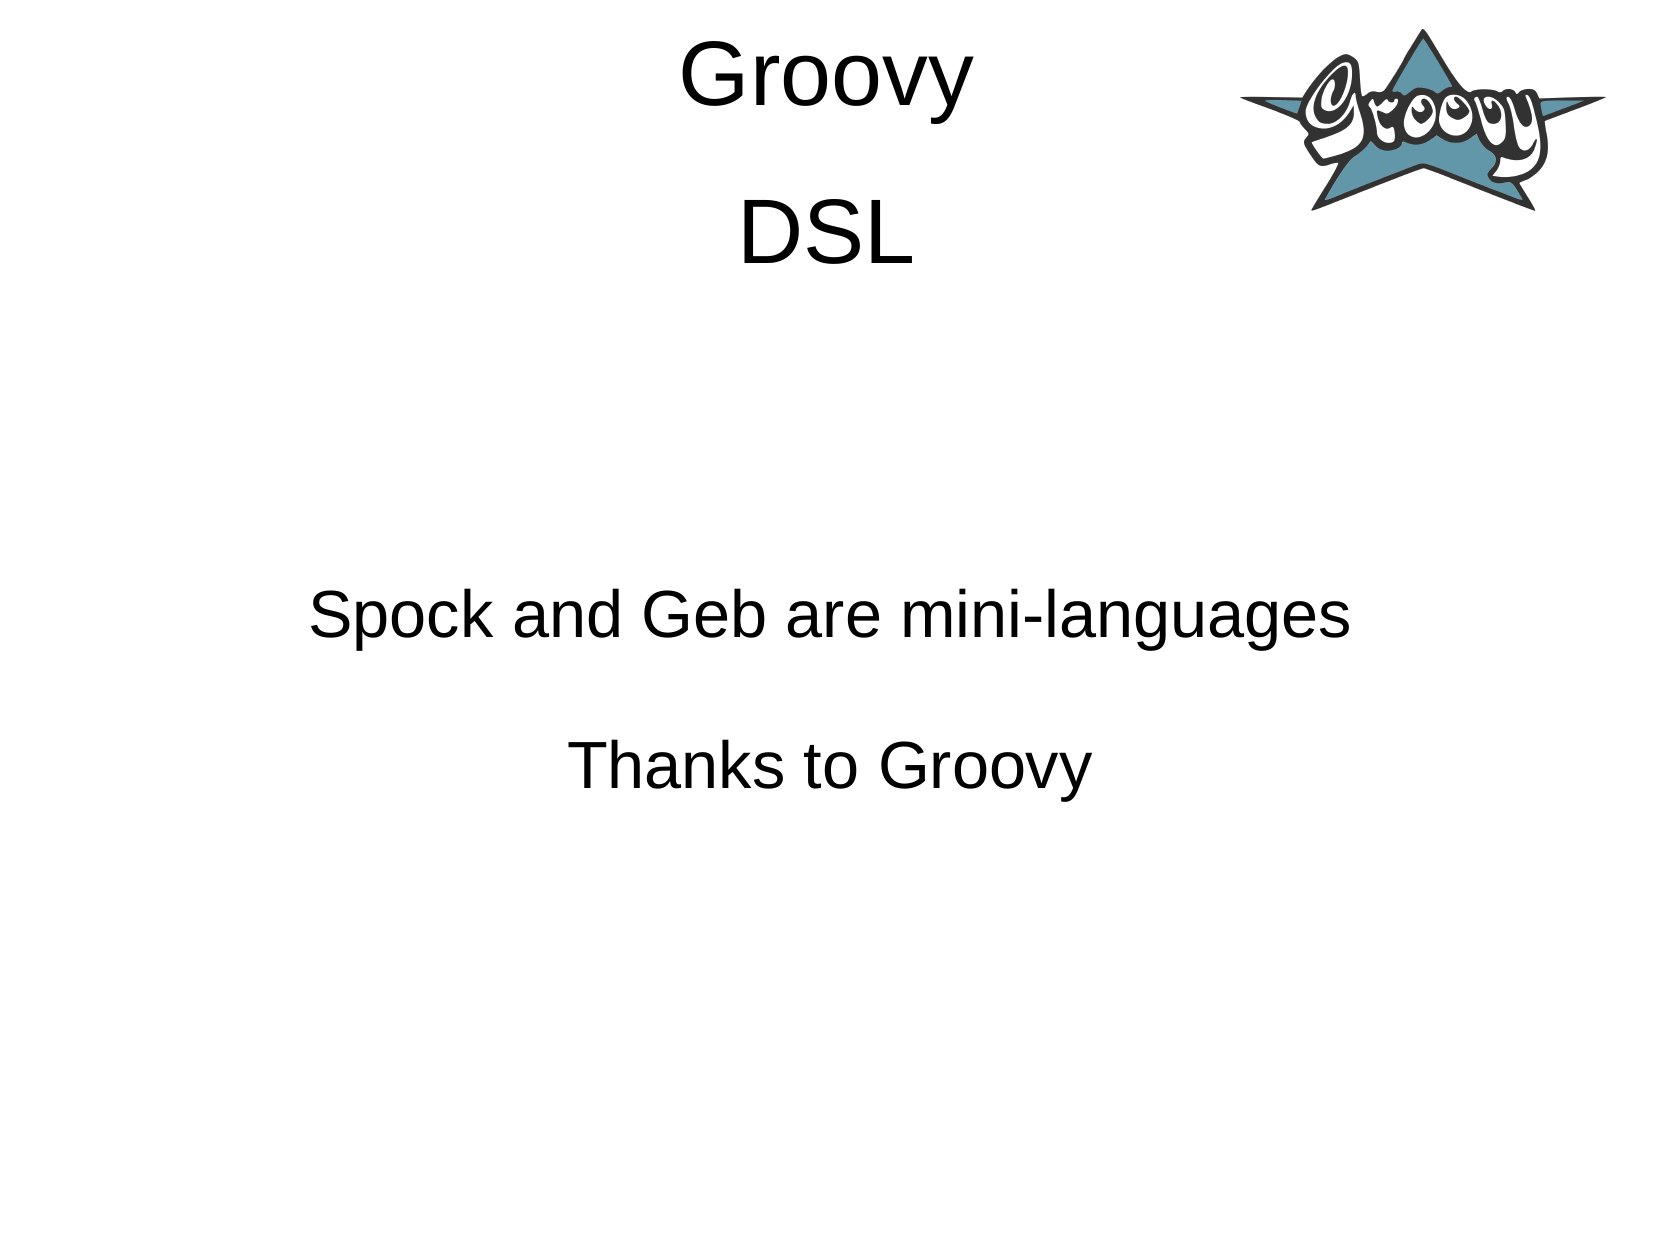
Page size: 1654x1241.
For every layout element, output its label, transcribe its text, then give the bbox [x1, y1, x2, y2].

list Spock and Geb are mini-languages Thanks to Groovy [150, 405, 1511, 976]
title Groovy DSL [82, 22, 1571, 284]
picture [1240, 29, 1606, 211]
